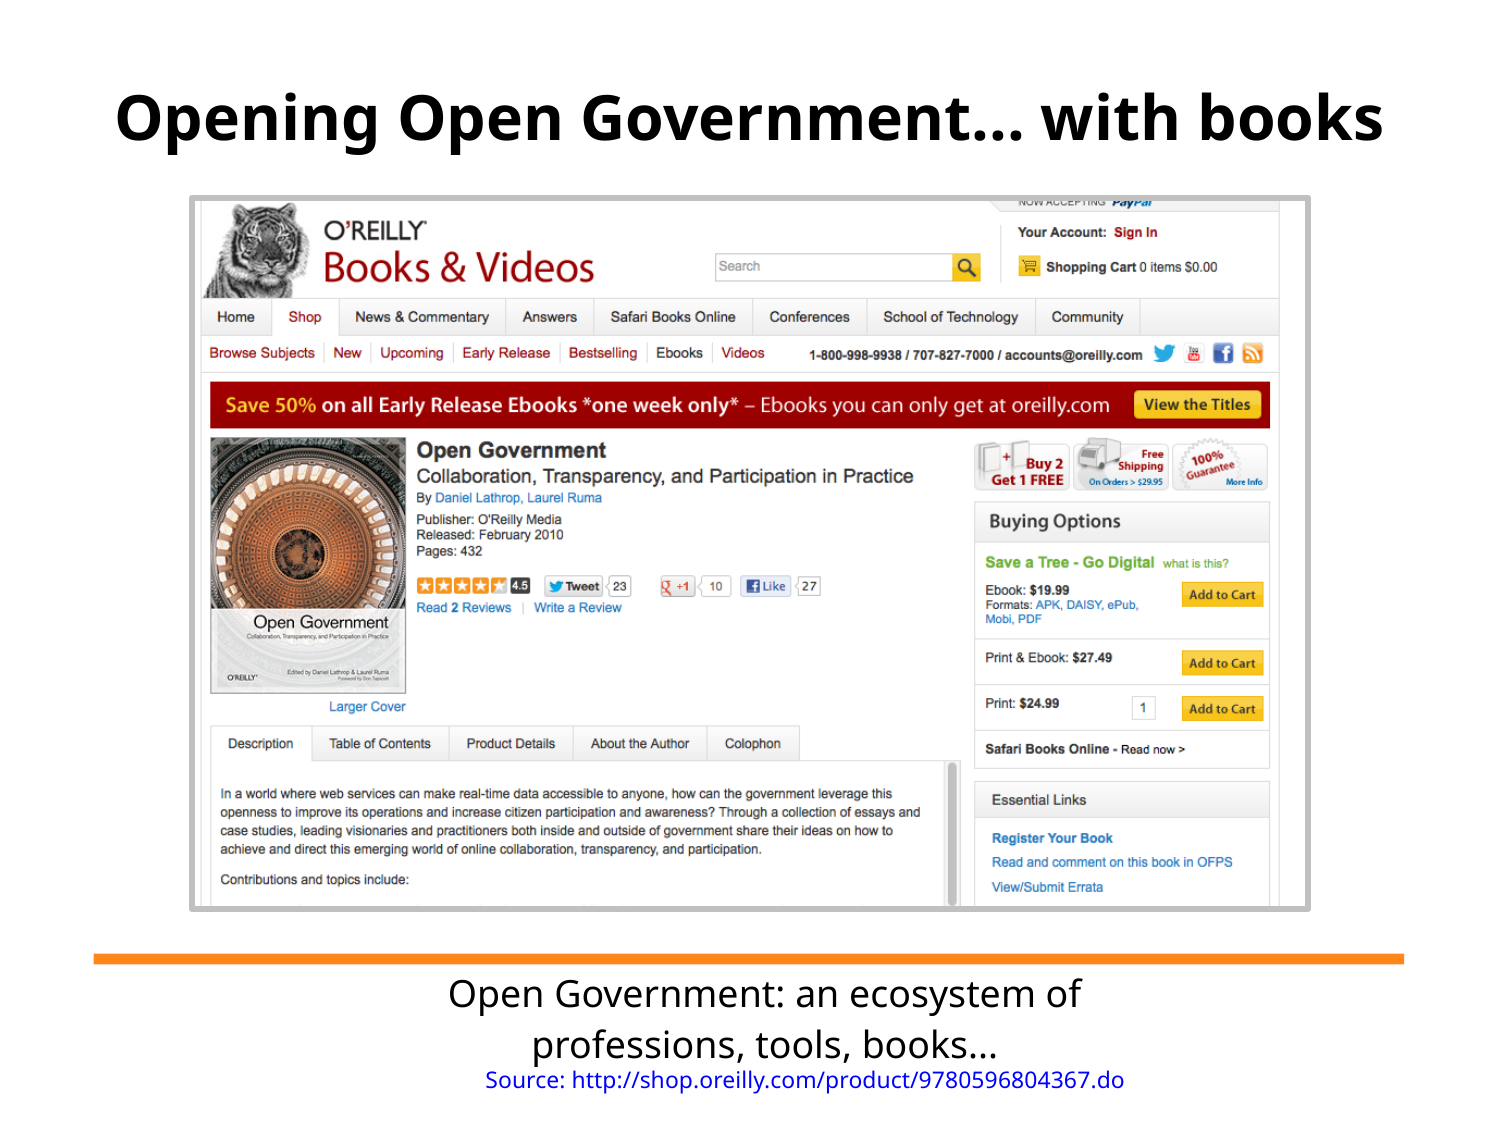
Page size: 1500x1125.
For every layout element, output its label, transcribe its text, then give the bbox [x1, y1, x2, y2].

text_box Open Government: an ecosystem of professions, tools, books... [382, 960, 1148, 1064]
picture [0, 0, 1500, 1125]
title Opening Open Government... with books [75, 44, 1426, 188]
text_box Source: http://shop.oreilly.com/product/9780596804367.do [470, 1056, 1030, 1098]
